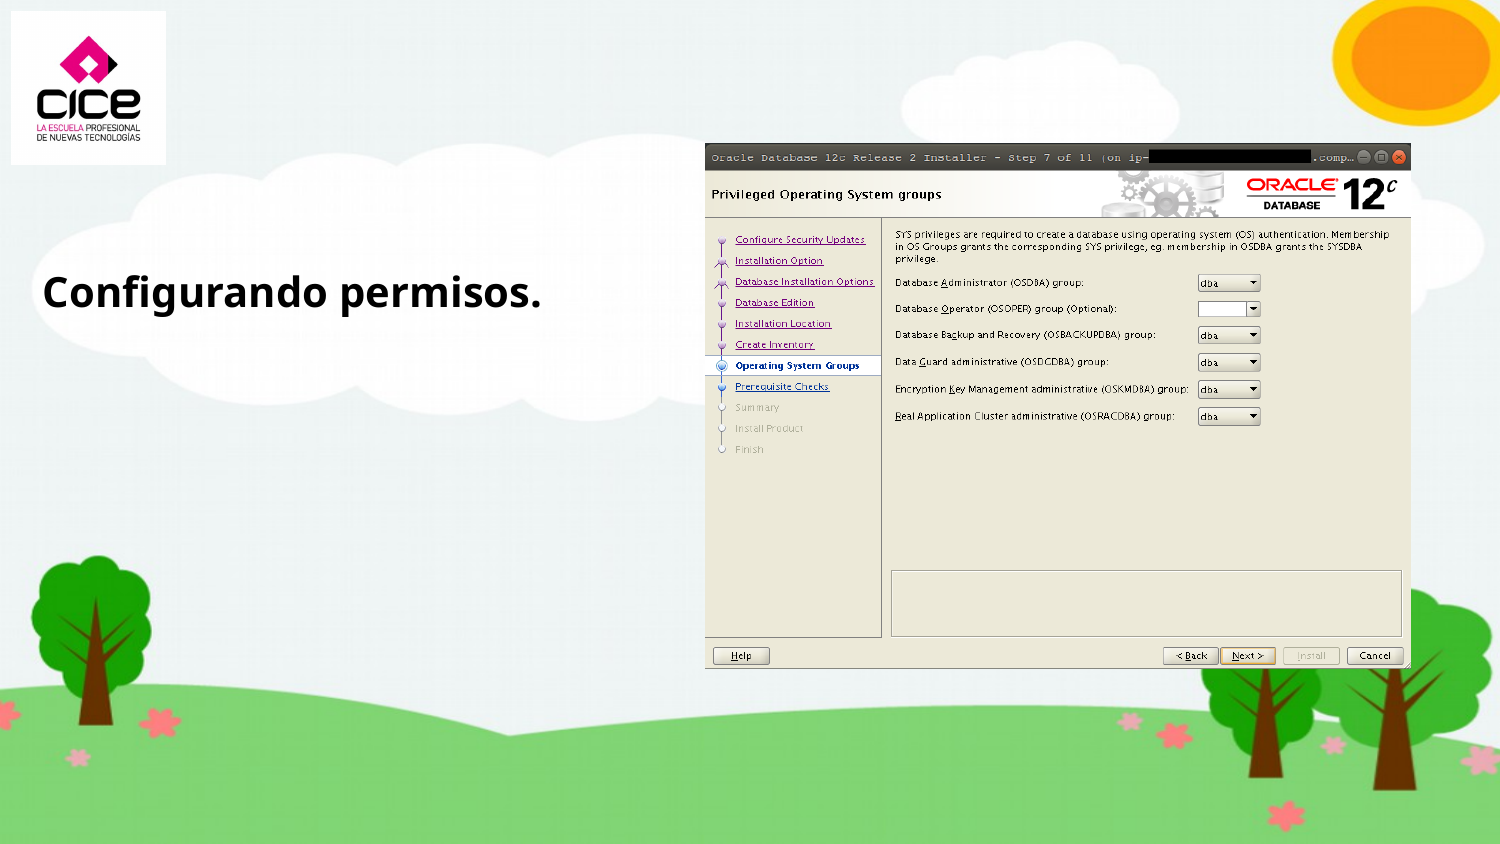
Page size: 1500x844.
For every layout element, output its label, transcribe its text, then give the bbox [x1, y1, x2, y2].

title Configurando permisos. [42, 192, 631, 391]
picture [0, 0, 1500, 844]
